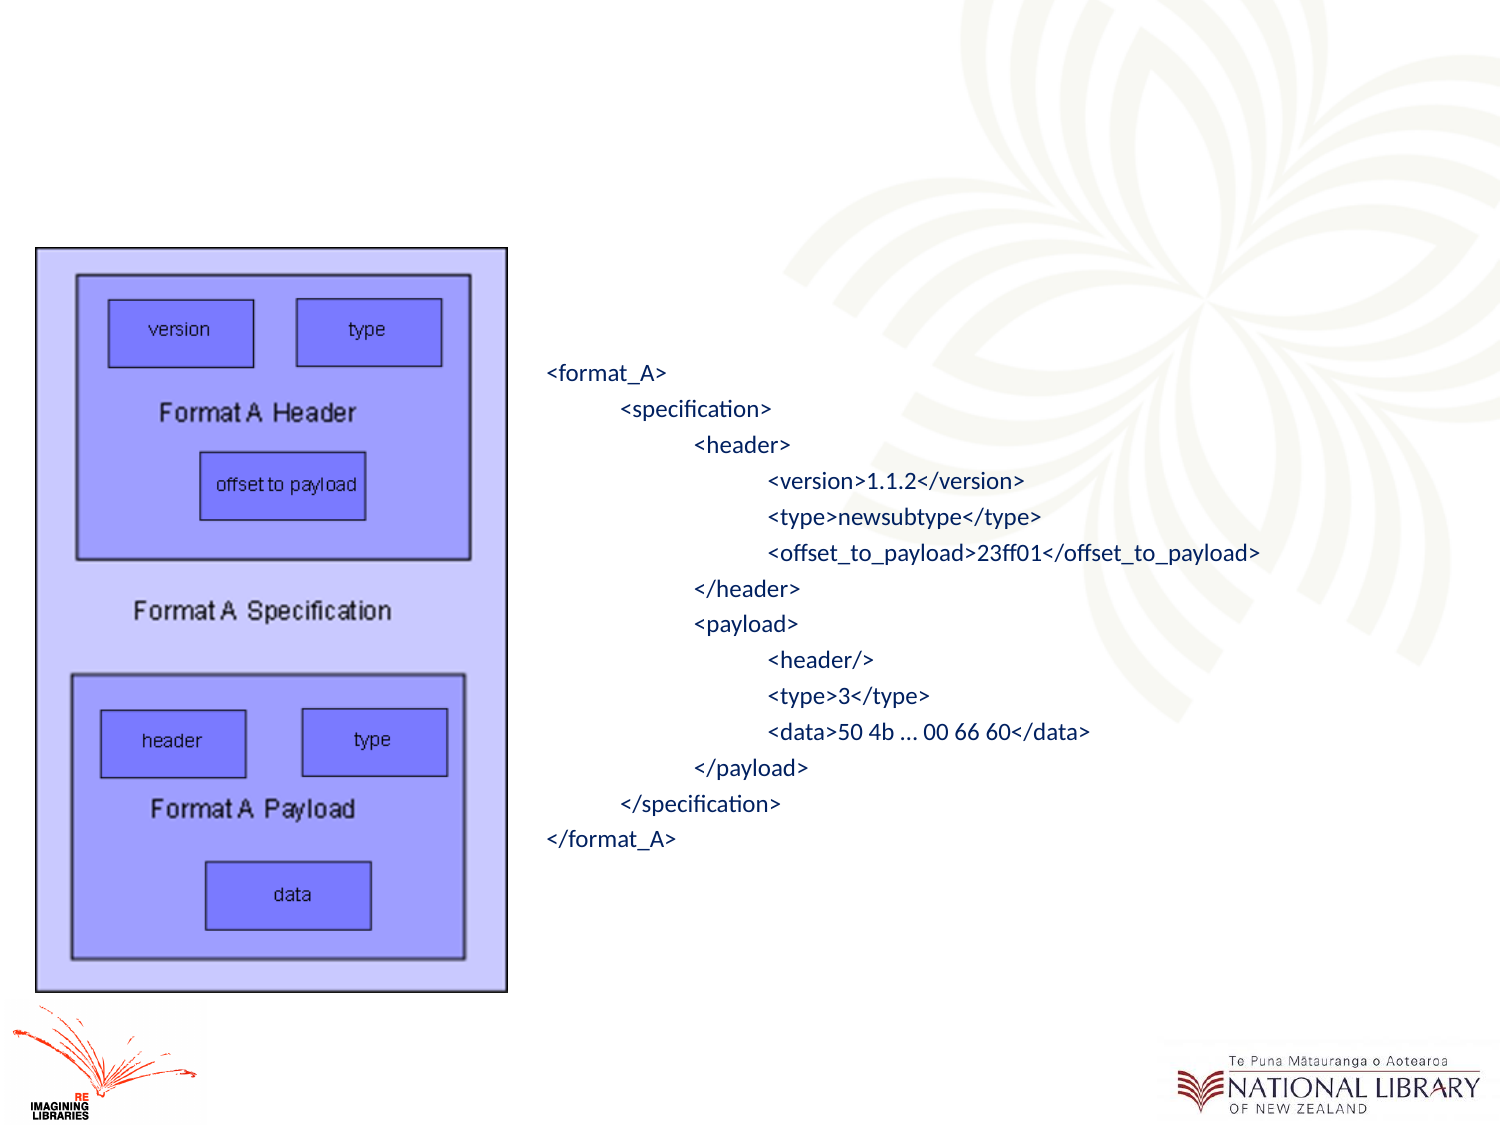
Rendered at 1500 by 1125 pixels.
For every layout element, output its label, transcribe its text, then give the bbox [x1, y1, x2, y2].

picture [0, 0, 1500, 1125]
text_box <format_A> <specification> <header> <version>1.1.2</version> <type>newsubtype</type> <offset_to_payload>23ff01</offset_to_payload> </header> <payload> <header/> <type>3</type> <data>50 4b … 00 66 60</data> </payload> </specification> </format_A> [531, 355, 1465, 922]
